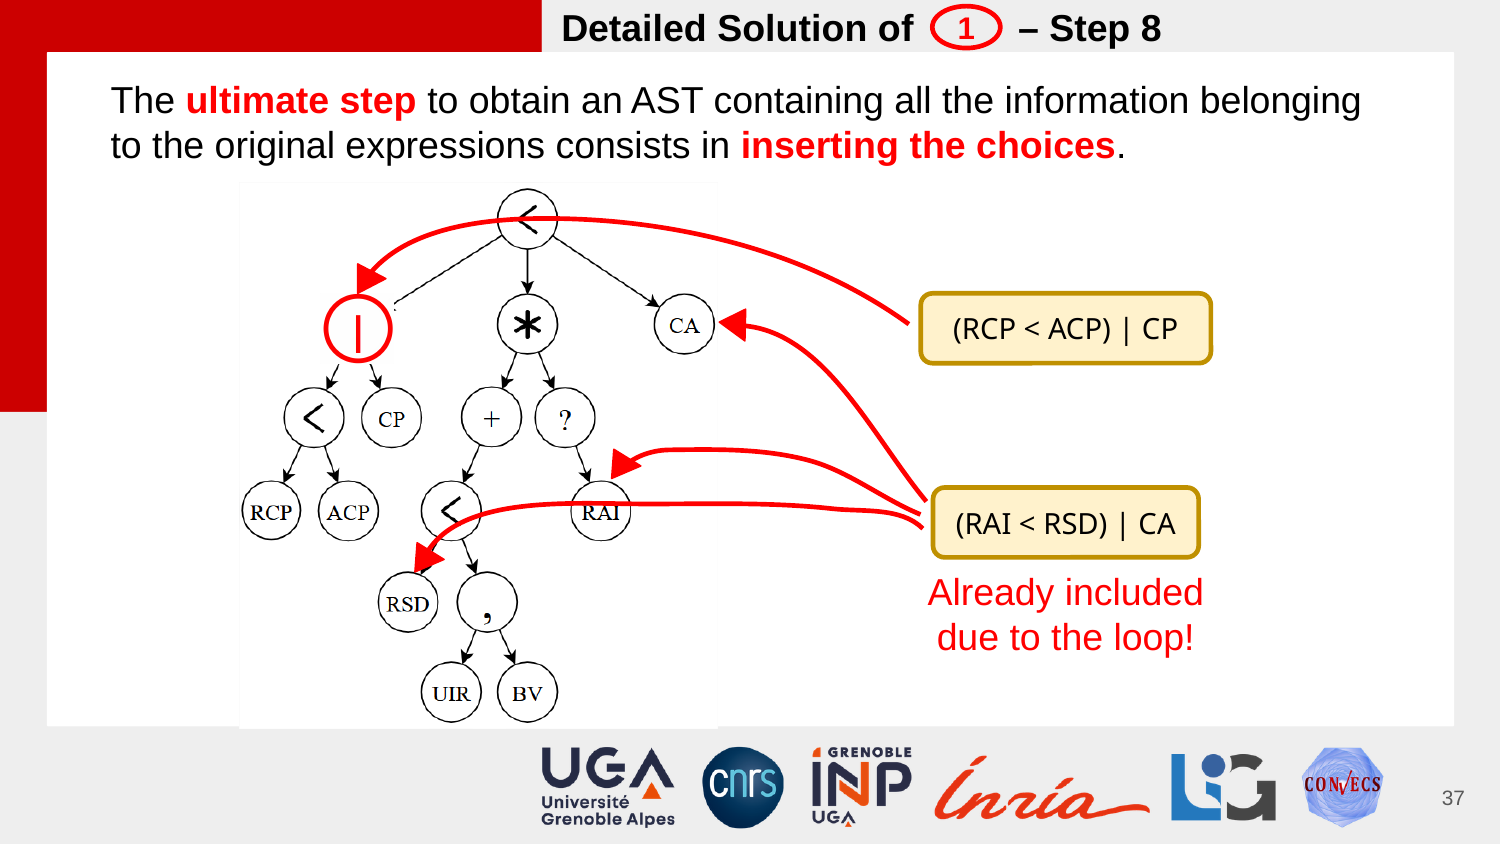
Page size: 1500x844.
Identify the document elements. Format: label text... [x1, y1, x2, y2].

text_box [719, 309, 746, 341]
text_box [414, 542, 445, 572]
text_box Detailed Solution of – Step 8 [546, 0, 1441, 55]
text_box The ultimate step to obtain an AST containing all the information belonging to the original expressions consists in inserting the choices. [95, 72, 1405, 231]
slide_number <numéro> [1389, 764, 1480, 830]
text_box (RAI < RSD) | CA [933, 487, 1199, 558]
text_box [357, 263, 386, 294]
text_box (RCP < ACP) | CP [920, 293, 1211, 364]
text_box [611, 449, 641, 479]
text_box Already included due to the loop! [870, 574, 1261, 652]
text_box 1 [932, 6, 1001, 49]
picture [0, 0, 1500, 844]
